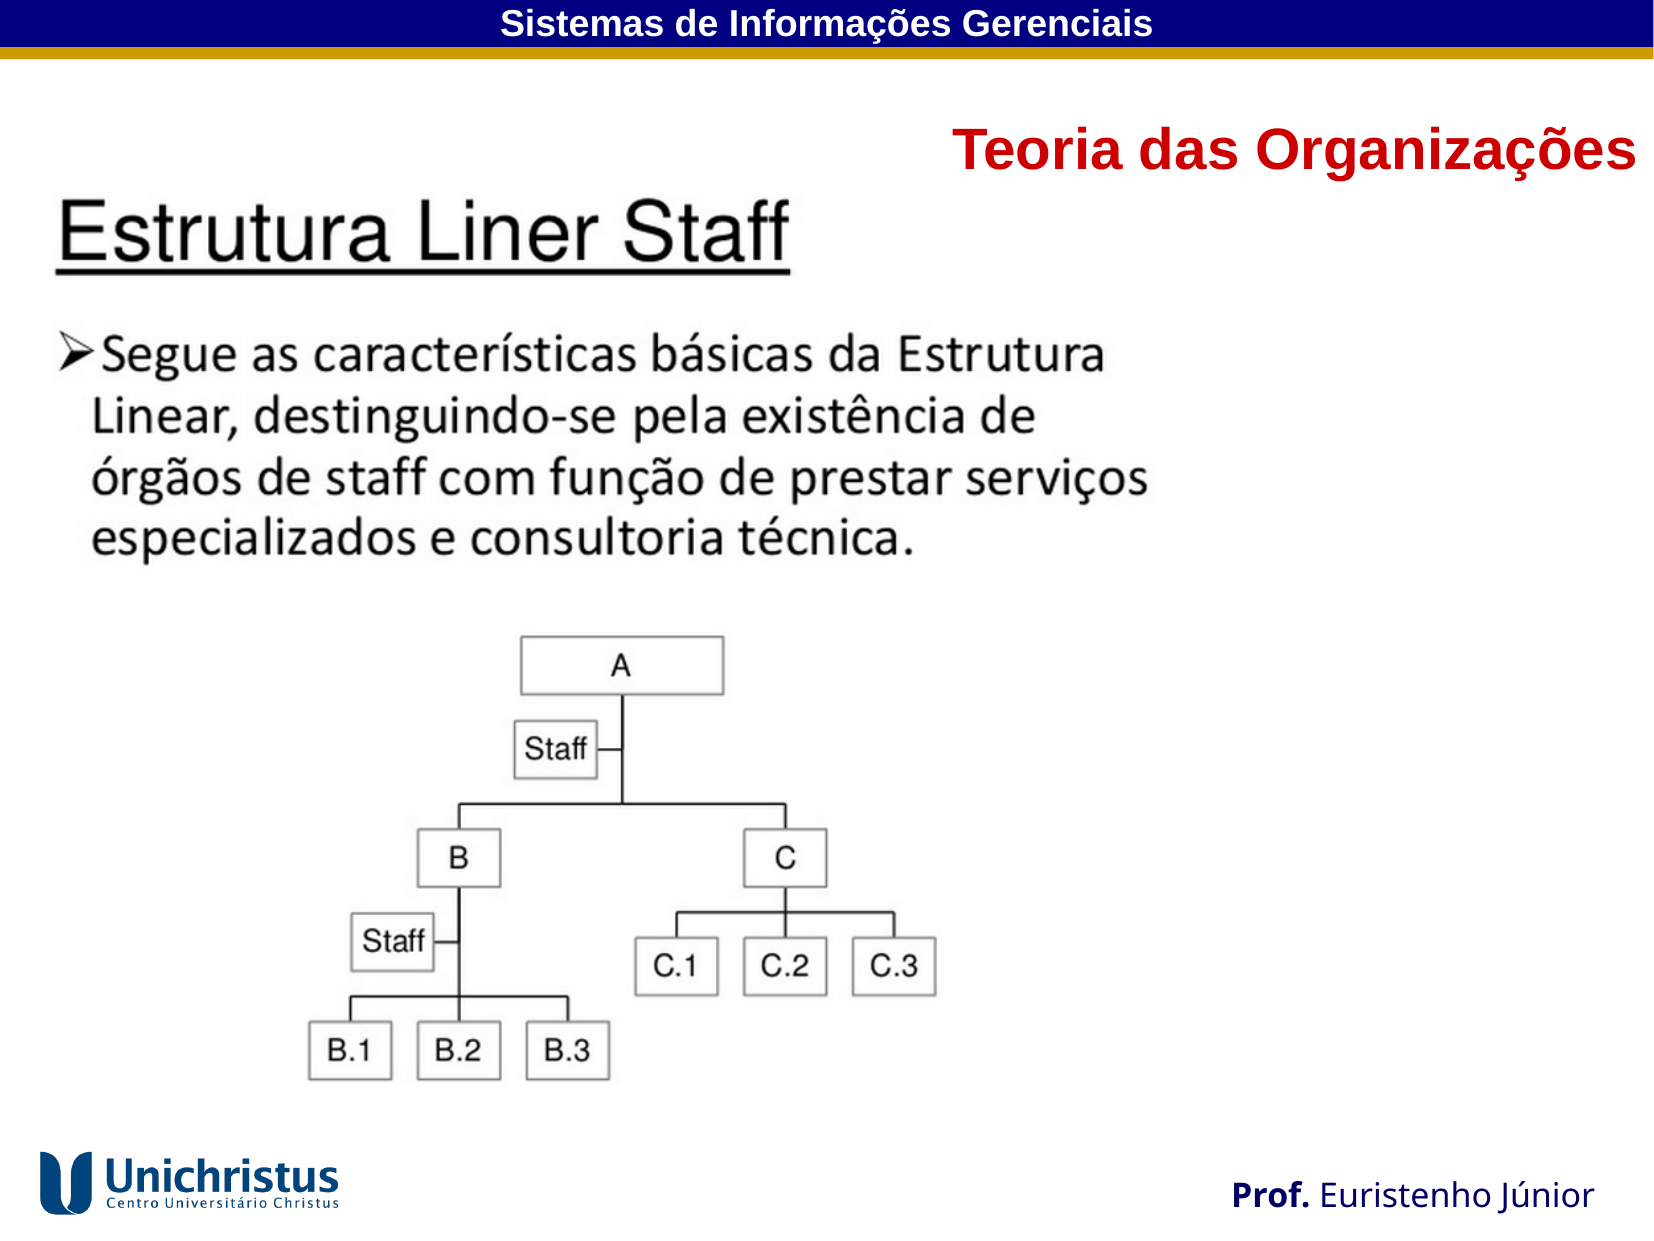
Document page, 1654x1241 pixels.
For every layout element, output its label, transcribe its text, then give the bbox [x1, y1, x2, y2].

text_box Teoria das Organizações [937, 109, 1654, 189]
picture [35, 1148, 343, 1217]
text_box [0, 47, 1654, 60]
text_box Sistemas de Informações Gerenciais [0, 0, 1654, 47]
text_box Prof. Euristenho Júnior [1216, 1163, 1654, 1224]
picture [51, 190, 1158, 1087]
